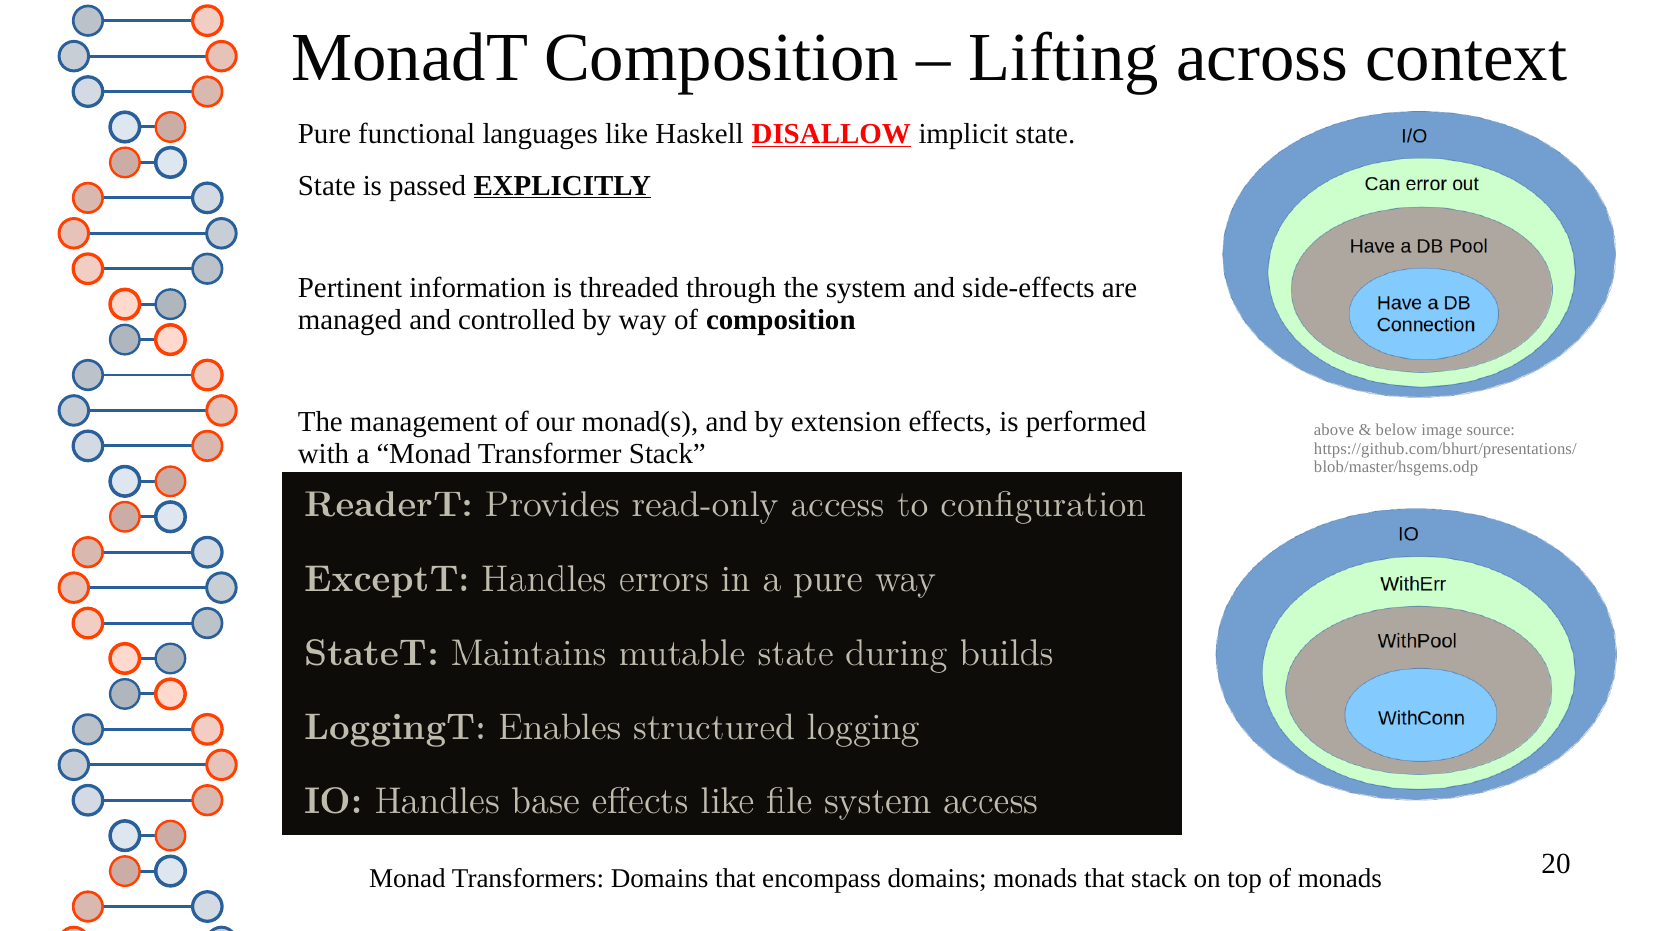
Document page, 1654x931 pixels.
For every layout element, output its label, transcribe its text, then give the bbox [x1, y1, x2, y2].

text_box above & below image source: https://github.com/bhurt/presentations/blob/master/hsgems.odp [1299, 413, 1595, 470]
picture [1206, 501, 1625, 808]
title MonadT Composition – Lifting across context [265, 0, 1595, 133]
picture [1210, 103, 1625, 408]
text_box Monad Transformers: Domains that encompass domains; monads that stack on top of monads [354, 856, 1506, 916]
picture [282, 472, 1182, 835]
list Pure functional languages like Haskell DISALLOW implicit state. State is passed EXPLICITLY Pertinent information is threaded through the system and side-effects are managed and controlled by way of composition The management of our monad(s), and by extension effects, is performed with a “Monad Transformer Stack” [236, 118, 1152, 473]
